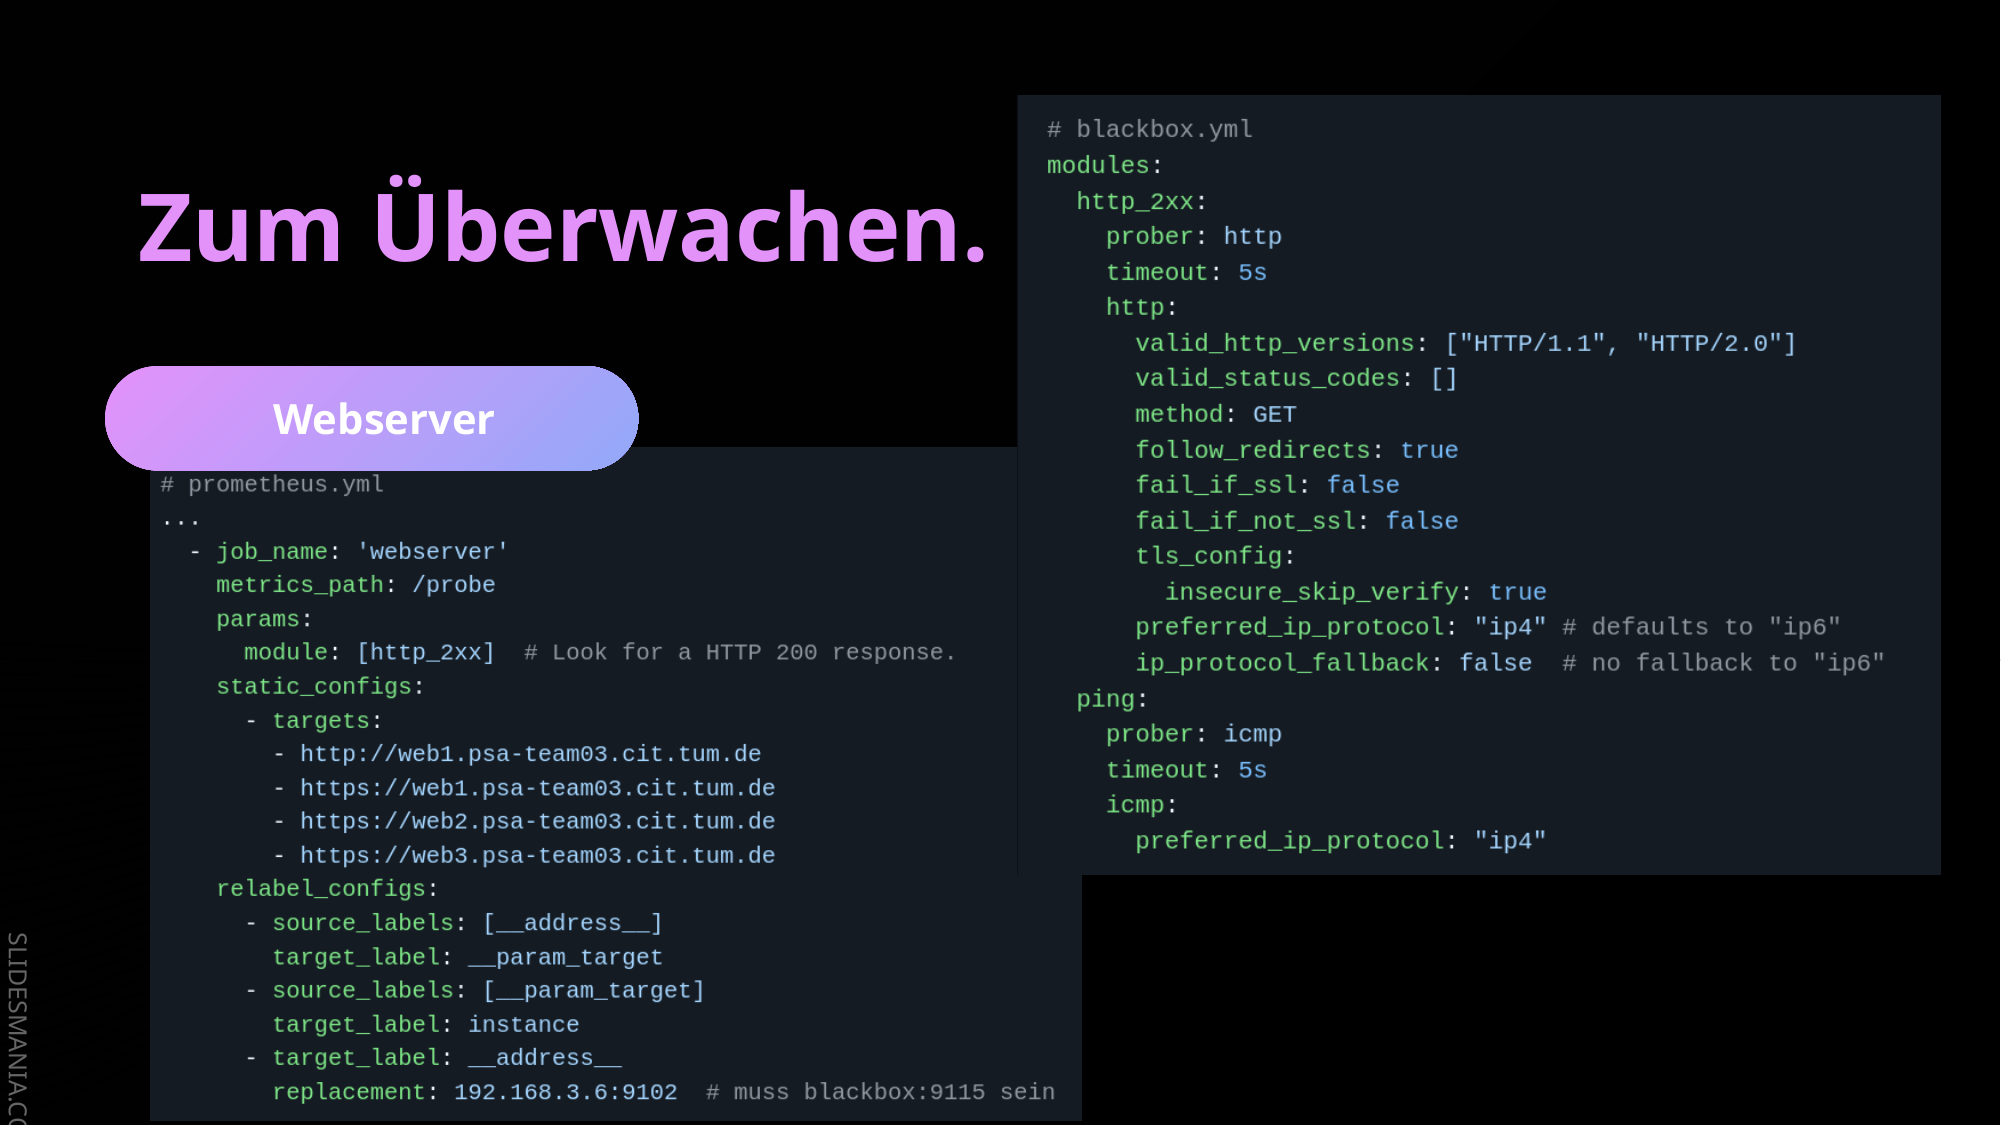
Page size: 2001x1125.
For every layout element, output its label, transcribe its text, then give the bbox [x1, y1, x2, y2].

picture [150, 95, 1941, 1121]
text_box [136, 466, 608, 471]
subtitle Webserver [118, 365, 652, 466]
title Zum Überwachen. [118, 147, 1017, 273]
text_box [105, 383, 118, 453]
